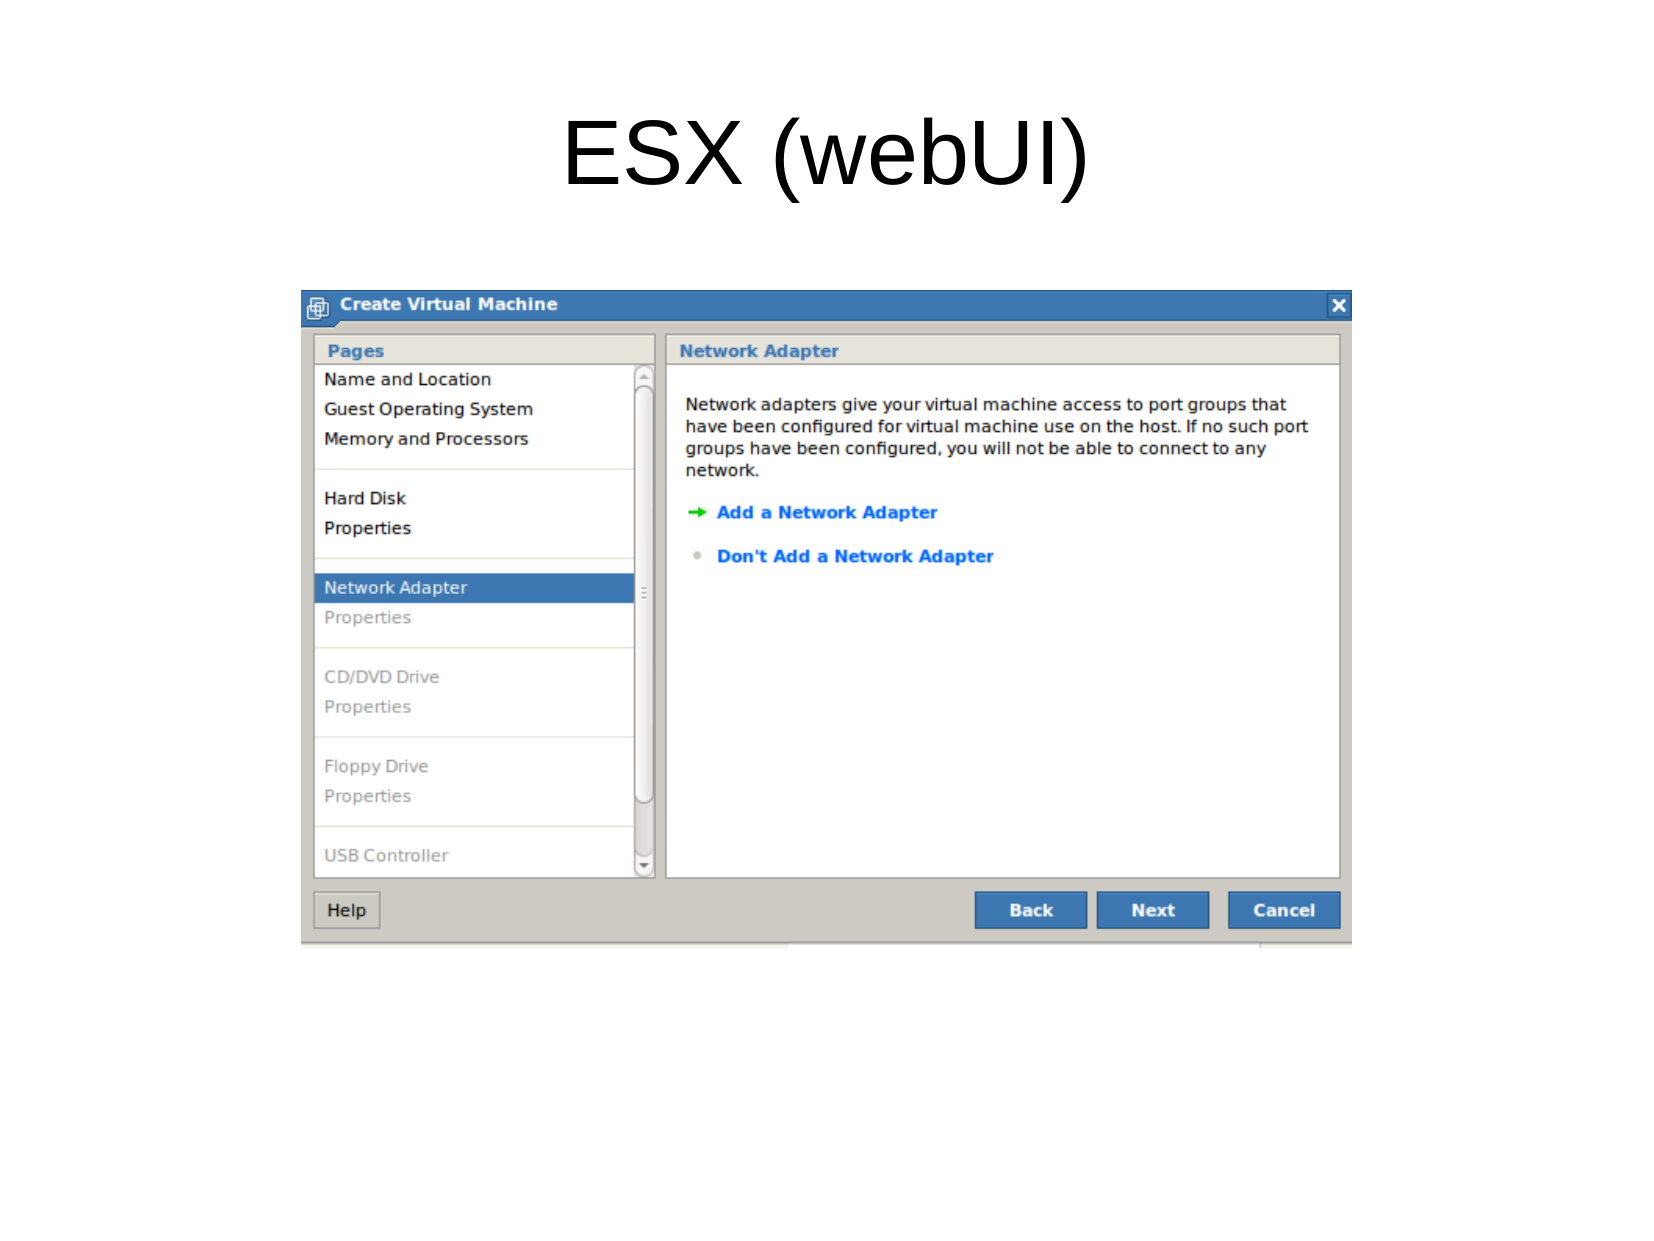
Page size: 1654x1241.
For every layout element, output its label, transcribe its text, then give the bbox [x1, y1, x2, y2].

title ESX (webUI) [82, 49, 1571, 257]
picture [301, 290, 1352, 948]
